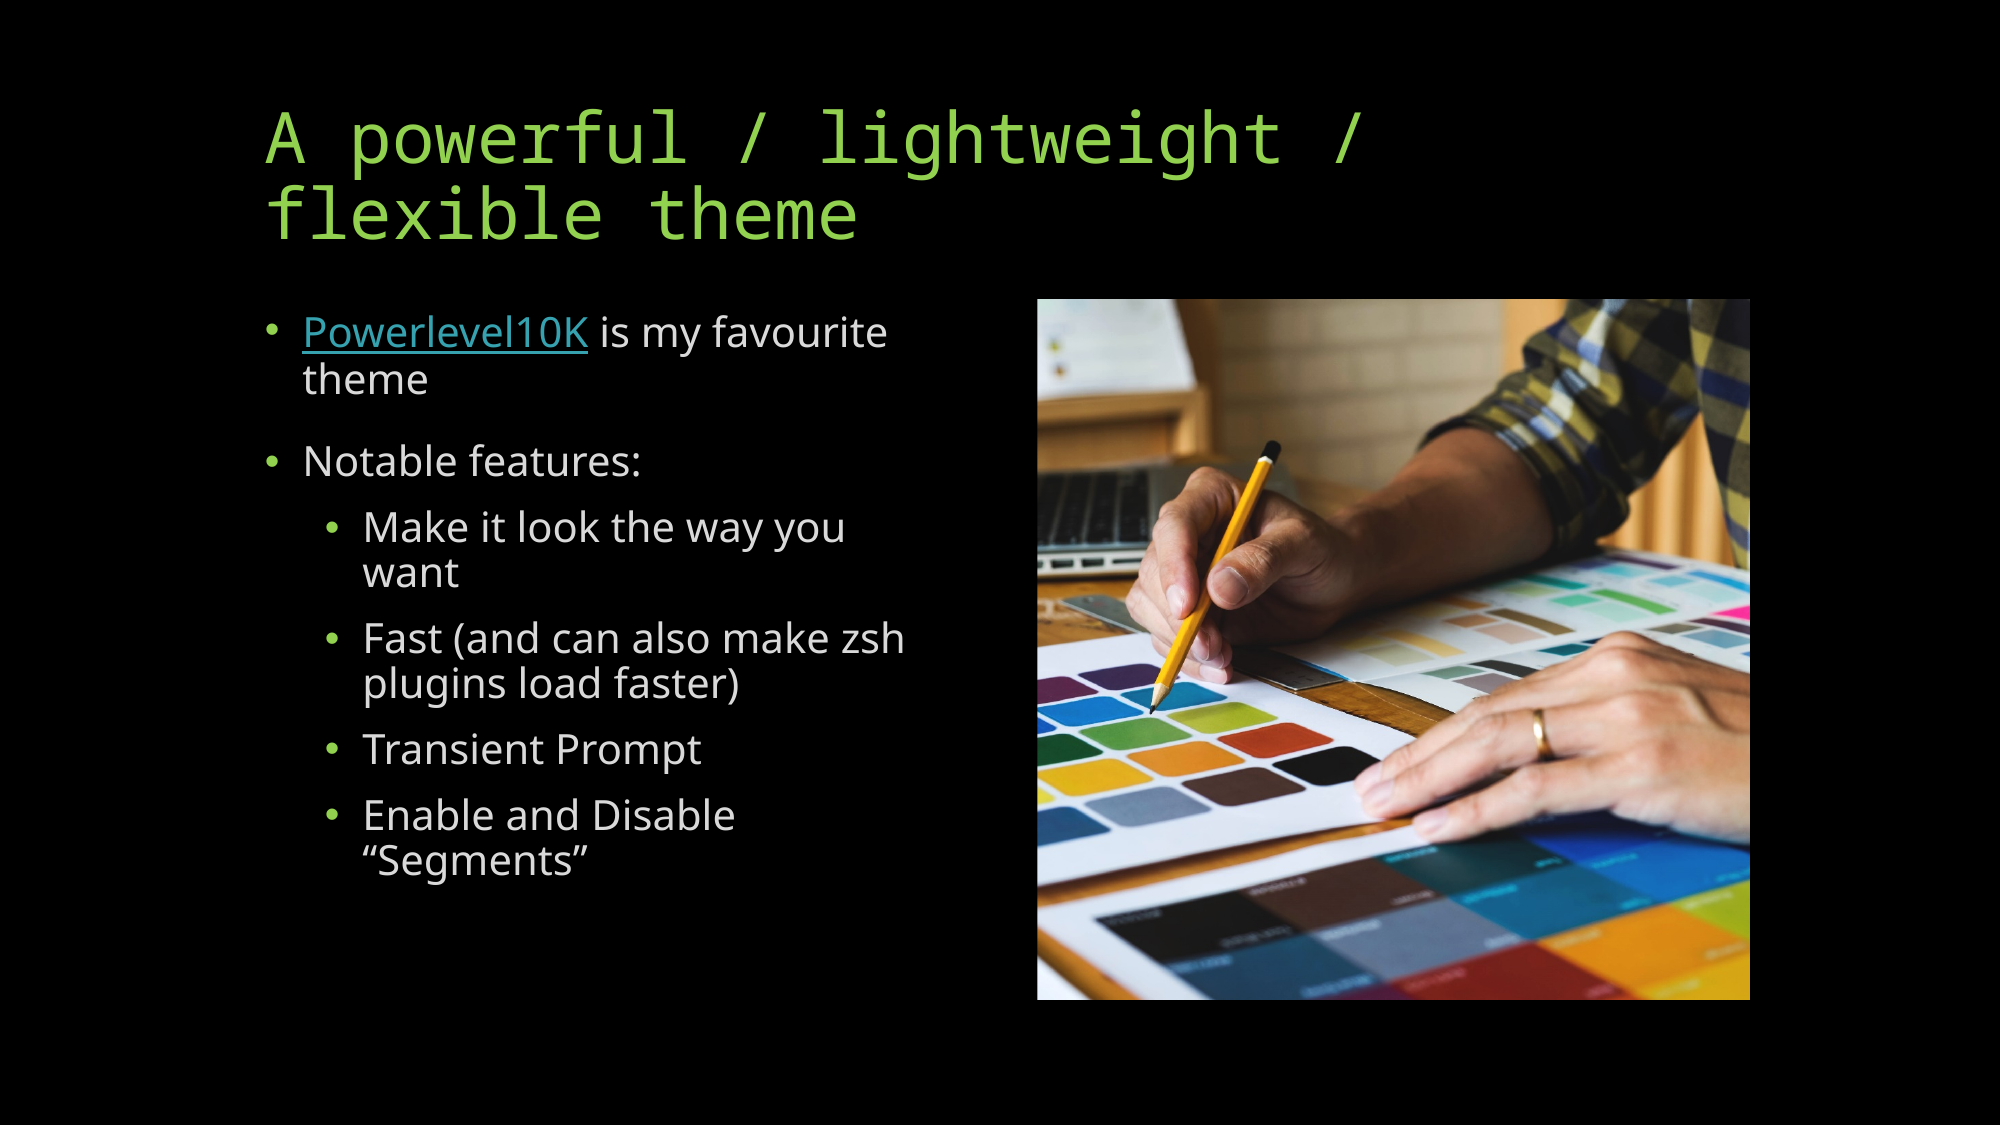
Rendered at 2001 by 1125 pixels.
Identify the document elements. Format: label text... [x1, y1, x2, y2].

picture [1037, 299, 1750, 1000]
title A powerful / lightweight / flexible theme [249, 75, 1750, 263]
list Powerlevel10K is my favourite theme Notable features: Make it look the way you want Fast (and can also make zsh plugins load faster) Transient Prompt Enable and Disable “Segments” [249, 299, 963, 1000]
